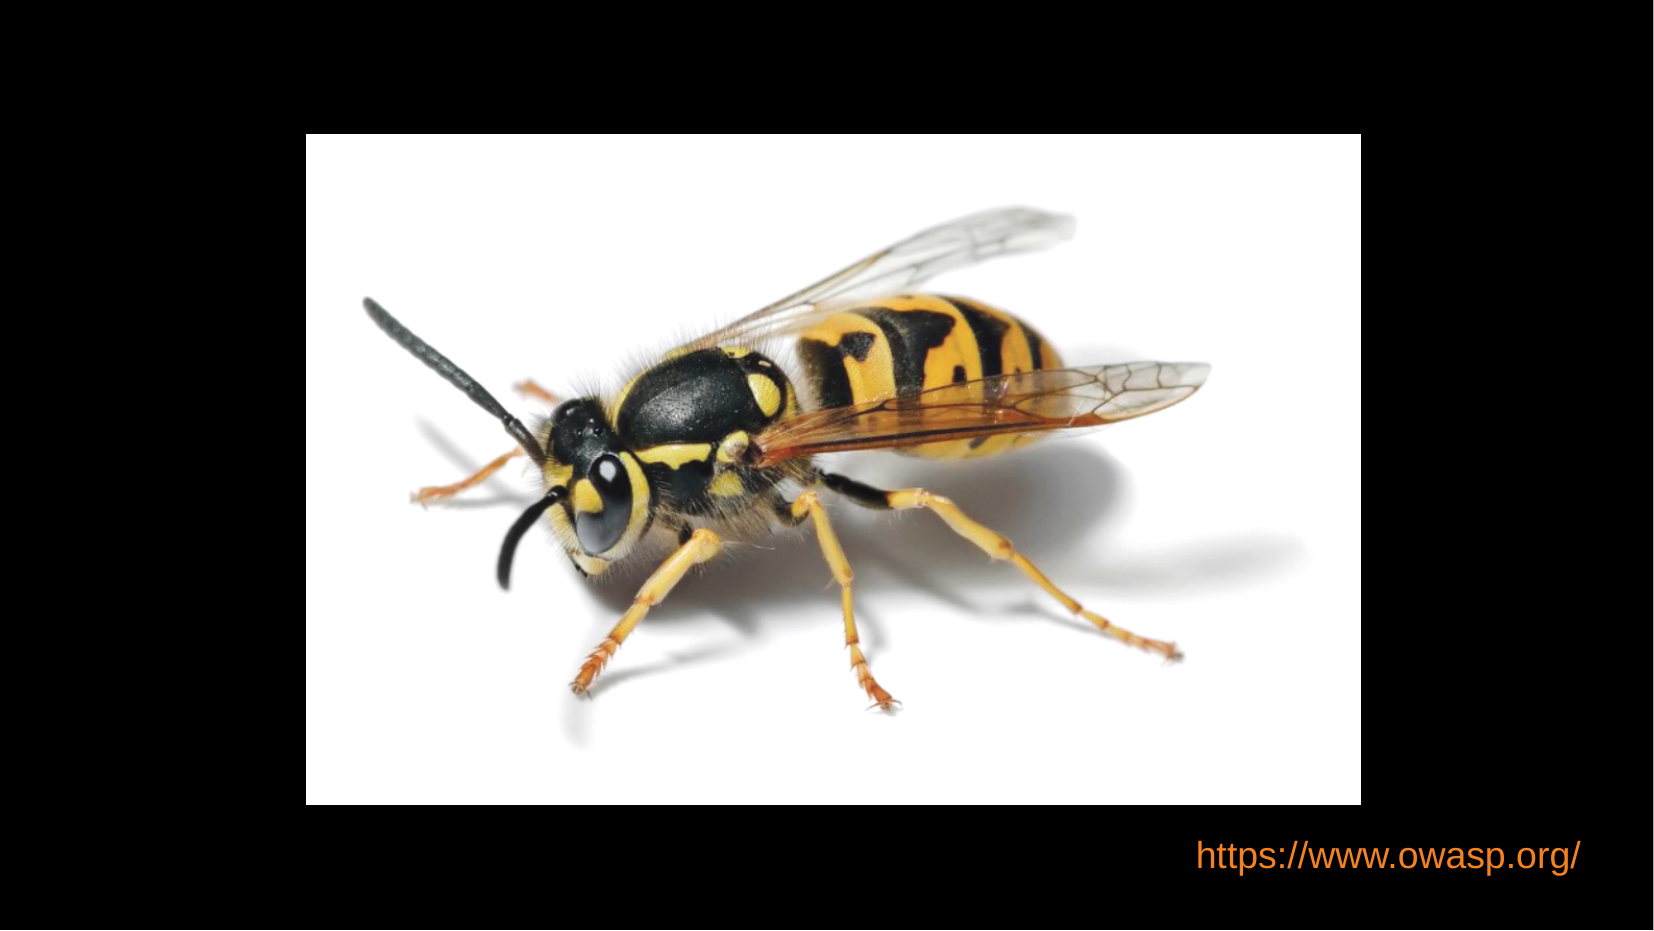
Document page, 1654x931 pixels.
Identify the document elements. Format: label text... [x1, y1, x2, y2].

picture [306, 134, 1361, 805]
text_box https://www.owasp.org/ [1181, 827, 1619, 898]
